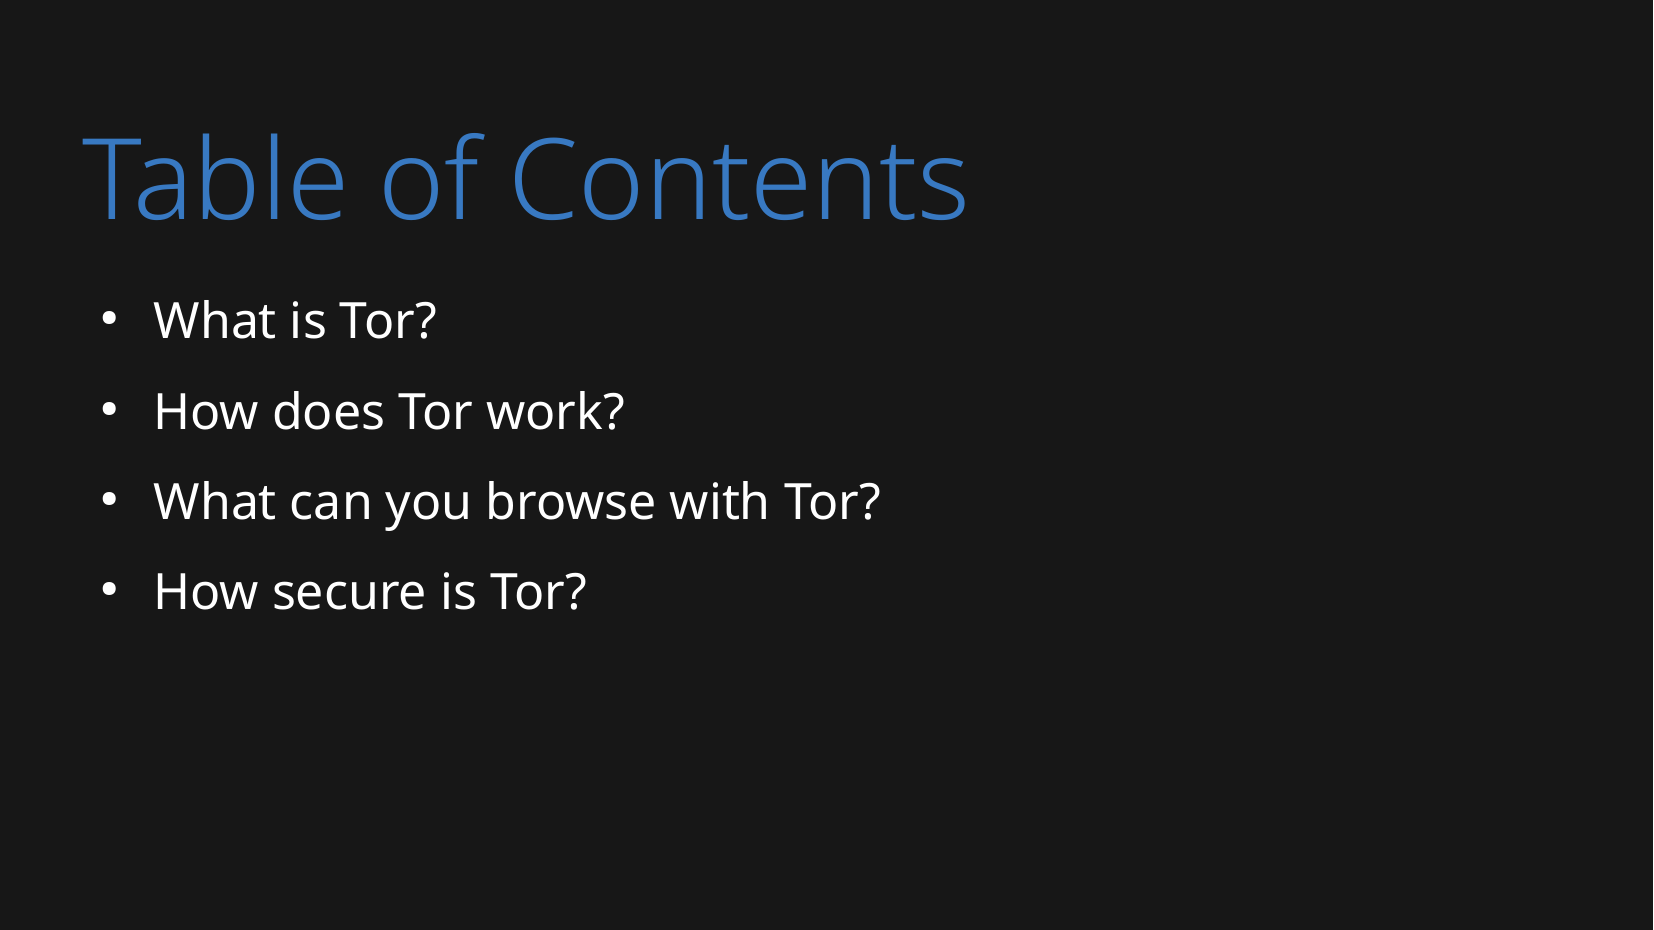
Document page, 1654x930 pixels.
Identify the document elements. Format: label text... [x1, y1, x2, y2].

title Table of Contents [82, 60, 1653, 253]
list What is Tor? How does Tor work? What can you browse with Tor? How secure is Tor? [82, 285, 1571, 795]
